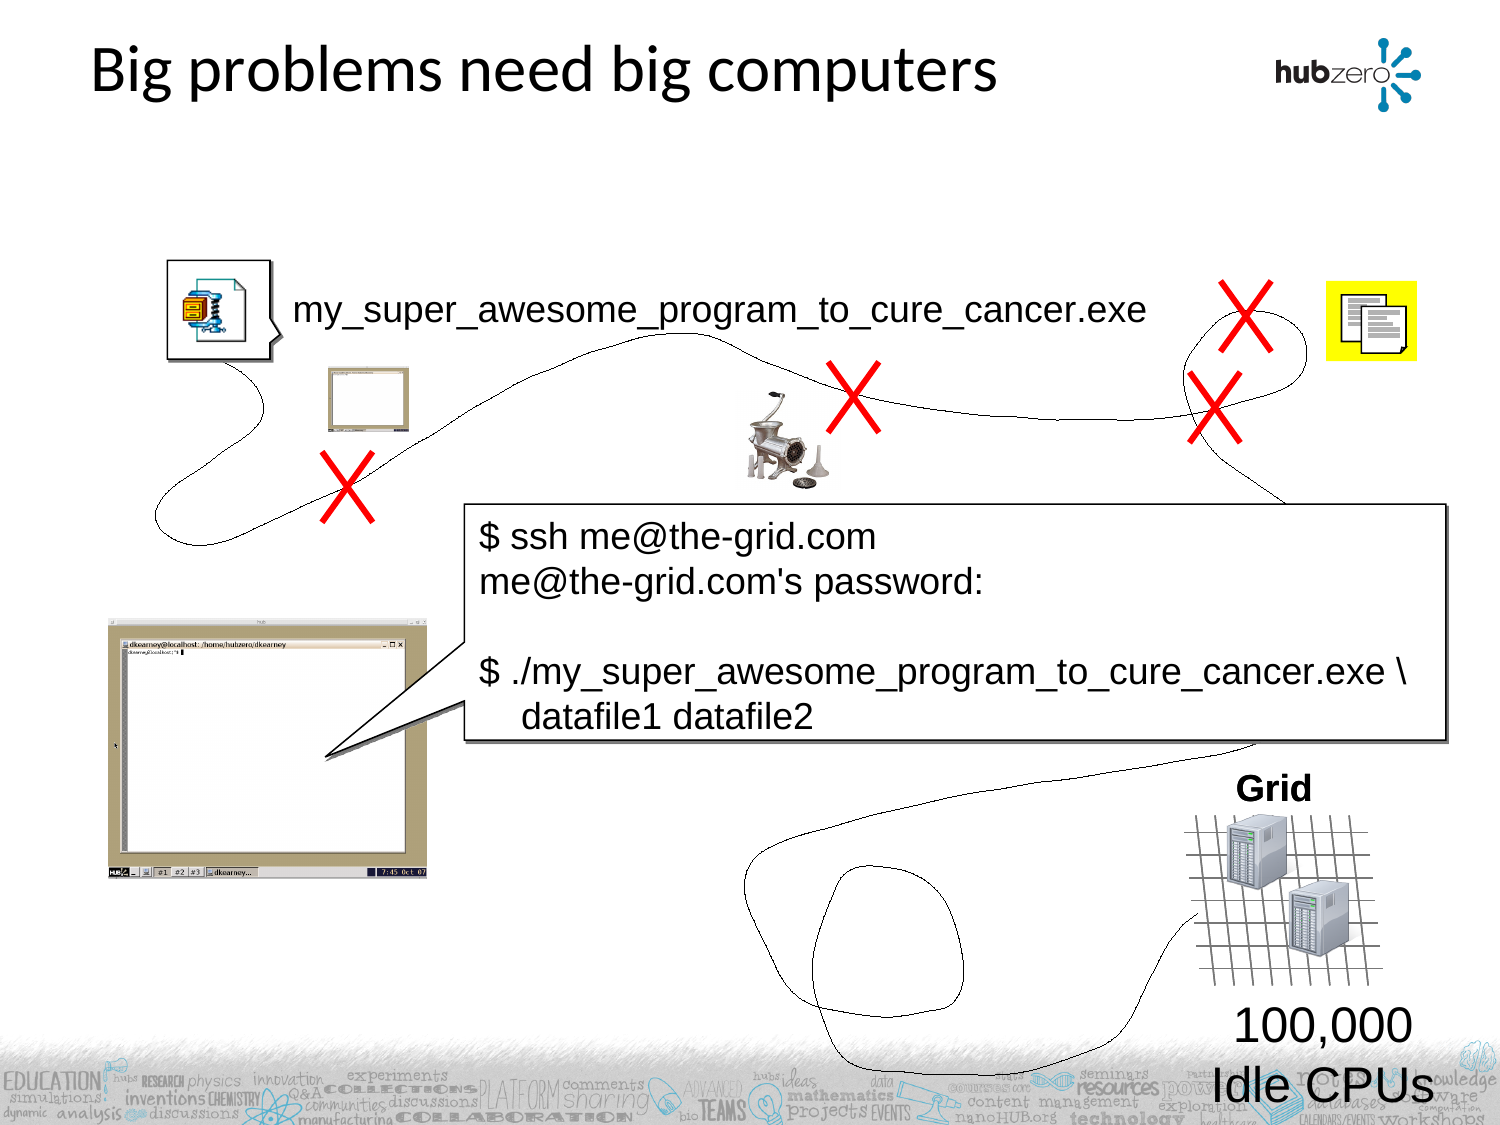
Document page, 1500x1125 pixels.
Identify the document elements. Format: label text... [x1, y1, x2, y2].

text_box [167, 260, 277, 360]
title Big problems need big computers [75, 12, 1249, 118]
picture [108, 618, 427, 879]
picture [1272, 35, 1424, 115]
text_box [1326, 280, 1417, 362]
picture [0, 1034, 1500, 1125]
picture [735, 390, 841, 490]
picture [175, 271, 253, 350]
picture [328, 366, 409, 432]
text_box my_super_awesome_program_to_cure_cancer.exe [277, 277, 1160, 338]
text_box Grid [1221, 756, 1328, 817]
text_box $ ssh me@the-grid.com me@the-grid.com's password: $ ./my_super_awesome_program_to_cure_cancer.exe \ datafile1 datafile2 [325, 504, 1446, 758]
text_box 100,000 Idle CPUs [1195, 985, 1451, 1121]
picture [1215, 811, 1373, 960]
